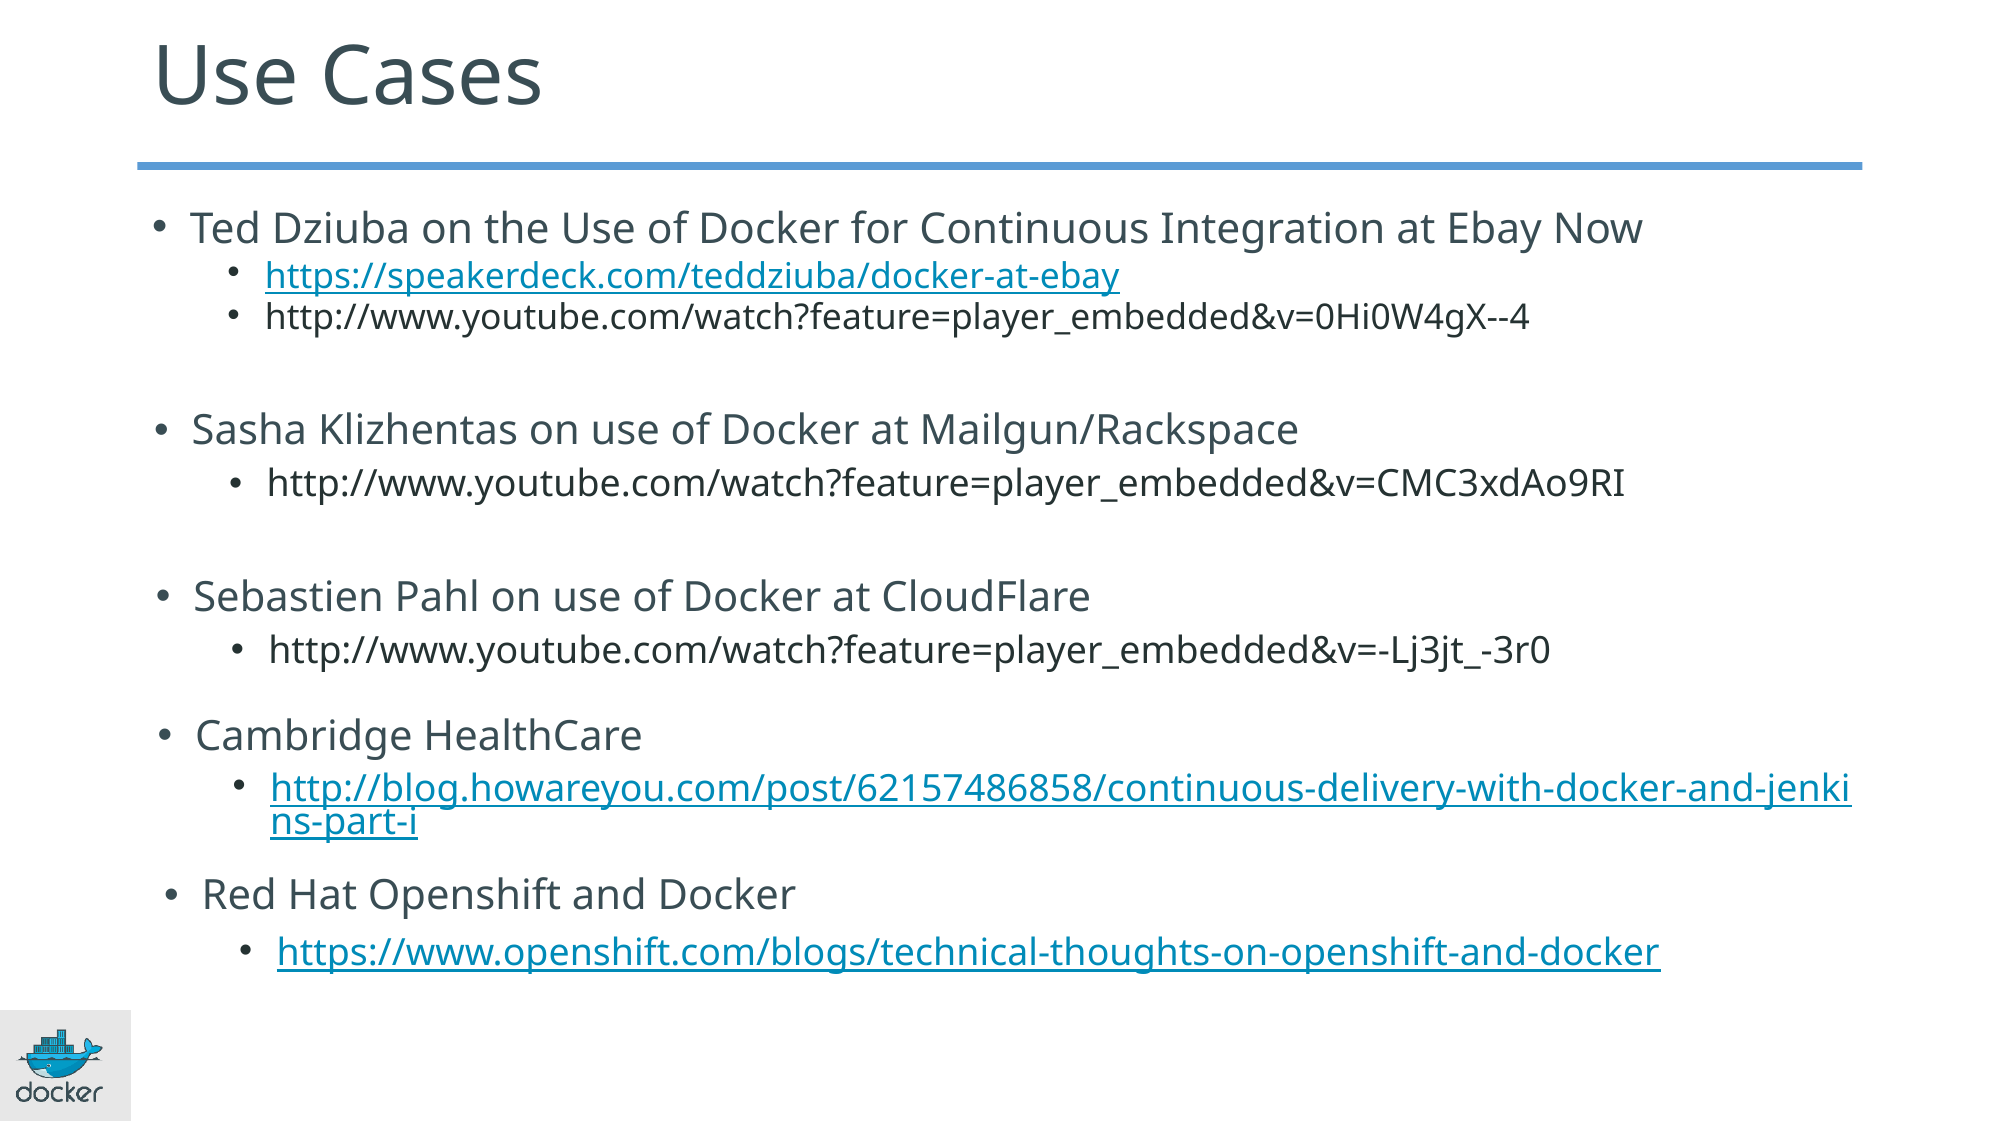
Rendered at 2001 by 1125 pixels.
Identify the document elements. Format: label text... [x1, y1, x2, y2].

title Use Cases [137, 22, 1863, 133]
list Ted Dziuba on the Use of Docker for Continuous Integration at Ebay Now https://speakerdeck.com/teddziuba/docker-at-ebay http://www.youtube.com/watch?feature=player_embedded&v=0Hi0W4gX--4 [137, 207, 1863, 347]
text_box Sasha Klizhentas on use of Docker at Mailgun/Rackspace http://www.youtube.com/watch?feature=player_embedded&v=CMC3xdAo9RI [139, 401, 1865, 540]
picture [0, 1010, 131, 1121]
text_box Sebastien Pahl on use of Docker at CloudFlare http://www.youtube.com/watch?feature=player_embedded&v=-Lj3jt_-3r0 [140, 567, 1866, 707]
text_box Cambridge HealthCare http://blog.howareyou.com/post/62157486858/continuous-delivery-with-docker-and-jenkins-part-i [142, 711, 1868, 850]
text_box Red Hat Openshift and Docker https://www.openshift.com/blogs/technical-thoughts-on-openshift-and-docker [149, 866, 1875, 1005]
